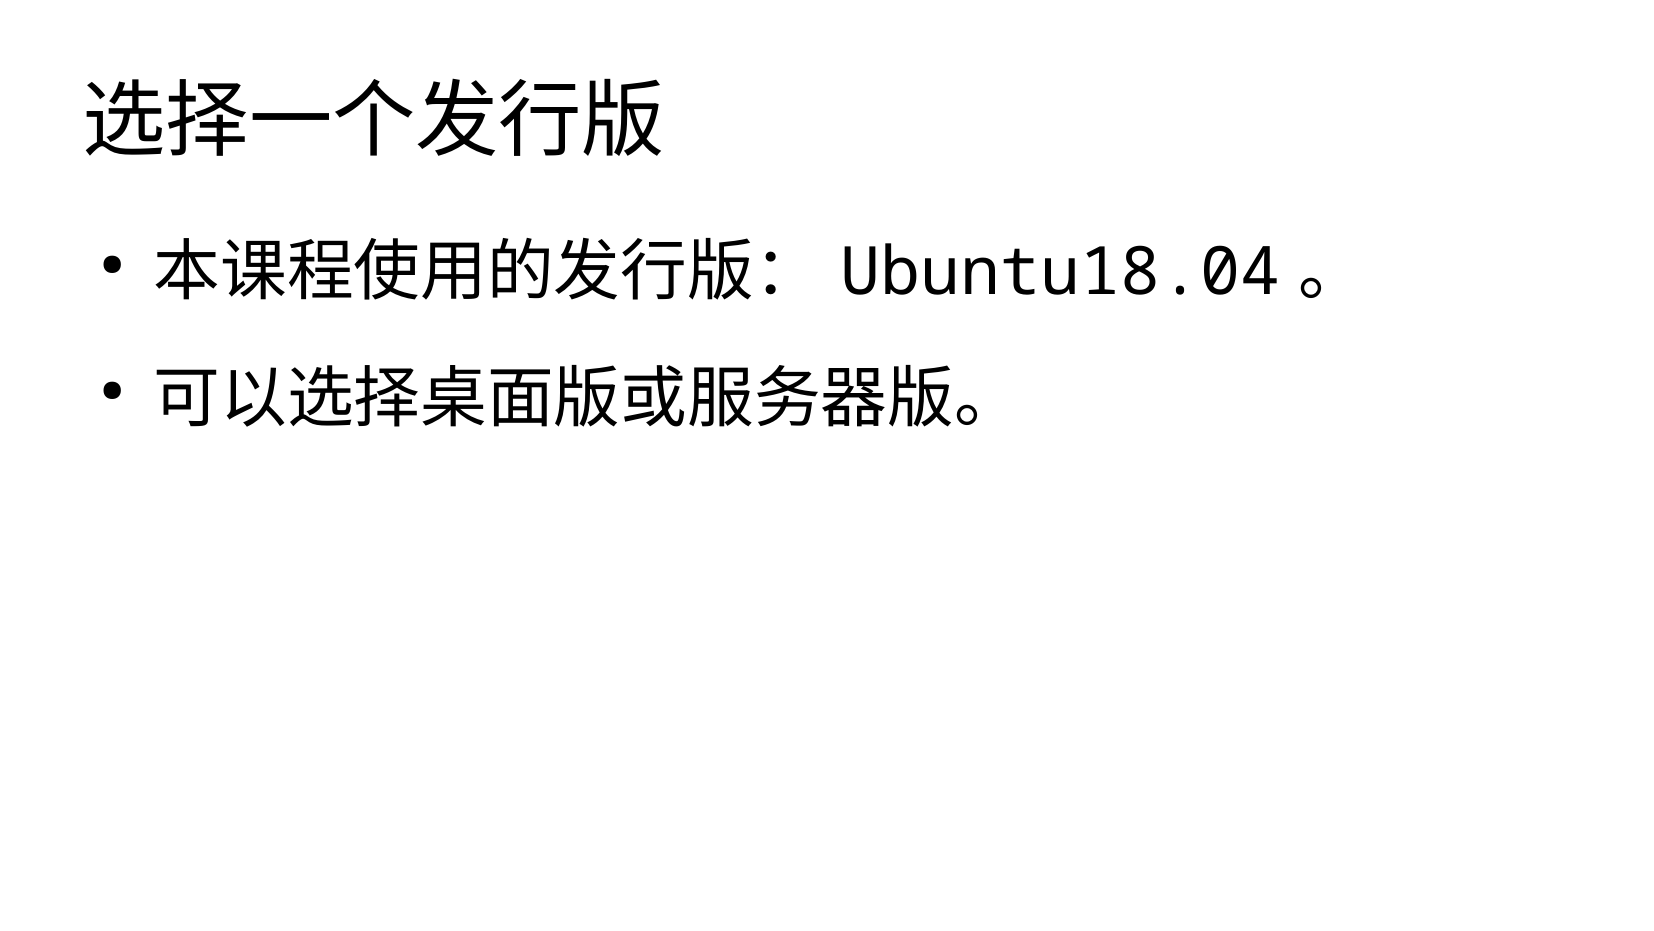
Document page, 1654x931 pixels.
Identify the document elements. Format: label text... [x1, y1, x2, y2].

list 本课程使用的发行版：Ubuntu18.04。 可以选择桌面版或服务器版。 [82, 217, 1571, 758]
title 选择一个发行版 [82, 37, 1571, 189]
